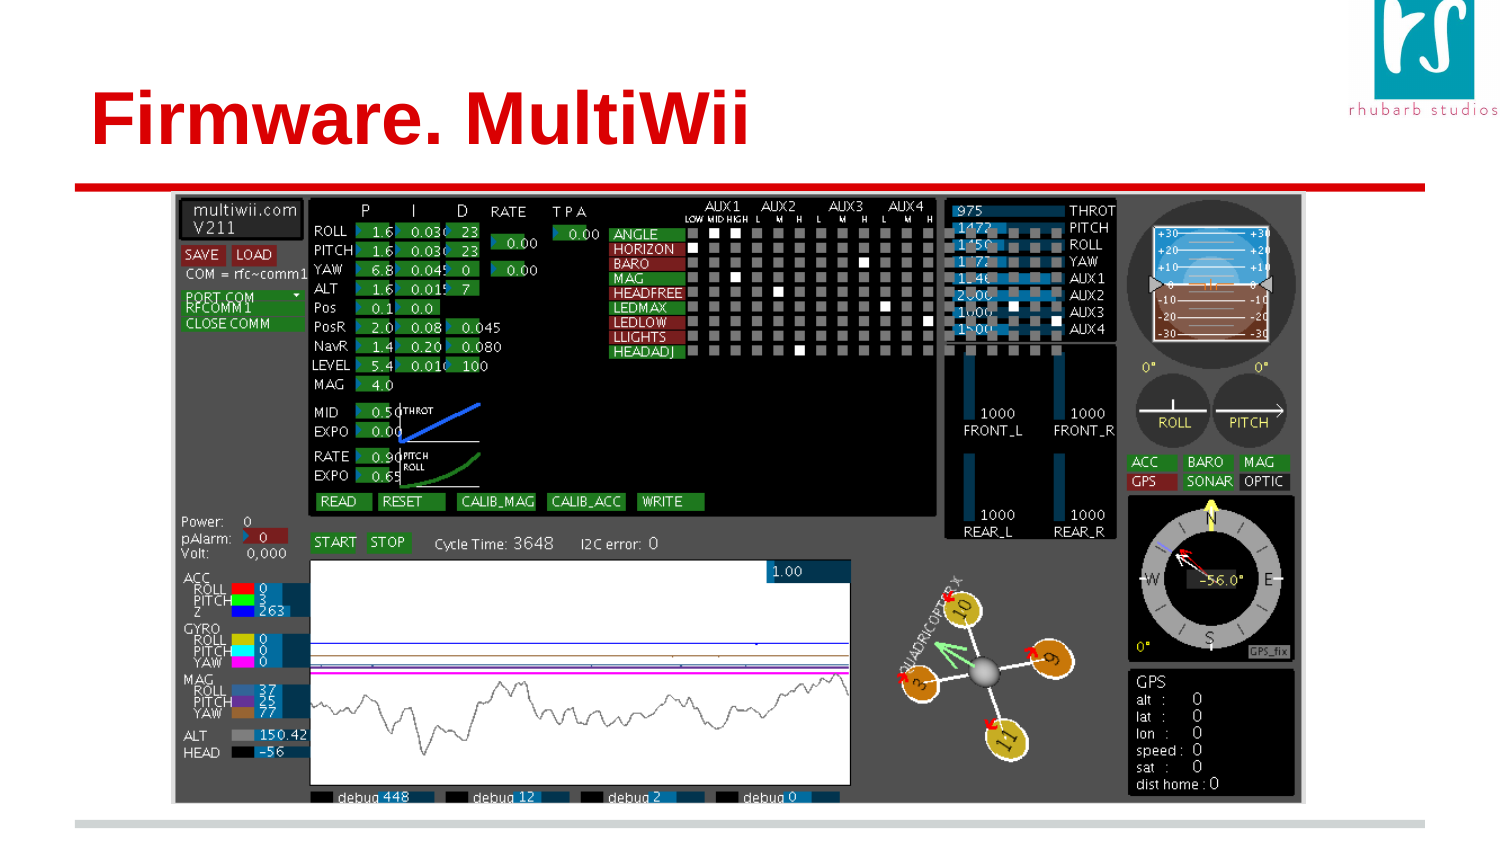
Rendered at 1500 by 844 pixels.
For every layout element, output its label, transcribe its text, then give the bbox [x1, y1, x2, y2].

picture [1348, 0, 1500, 118]
picture [171, 191, 1306, 804]
title Firmware. MultiWii [75, 33, 1425, 175]
